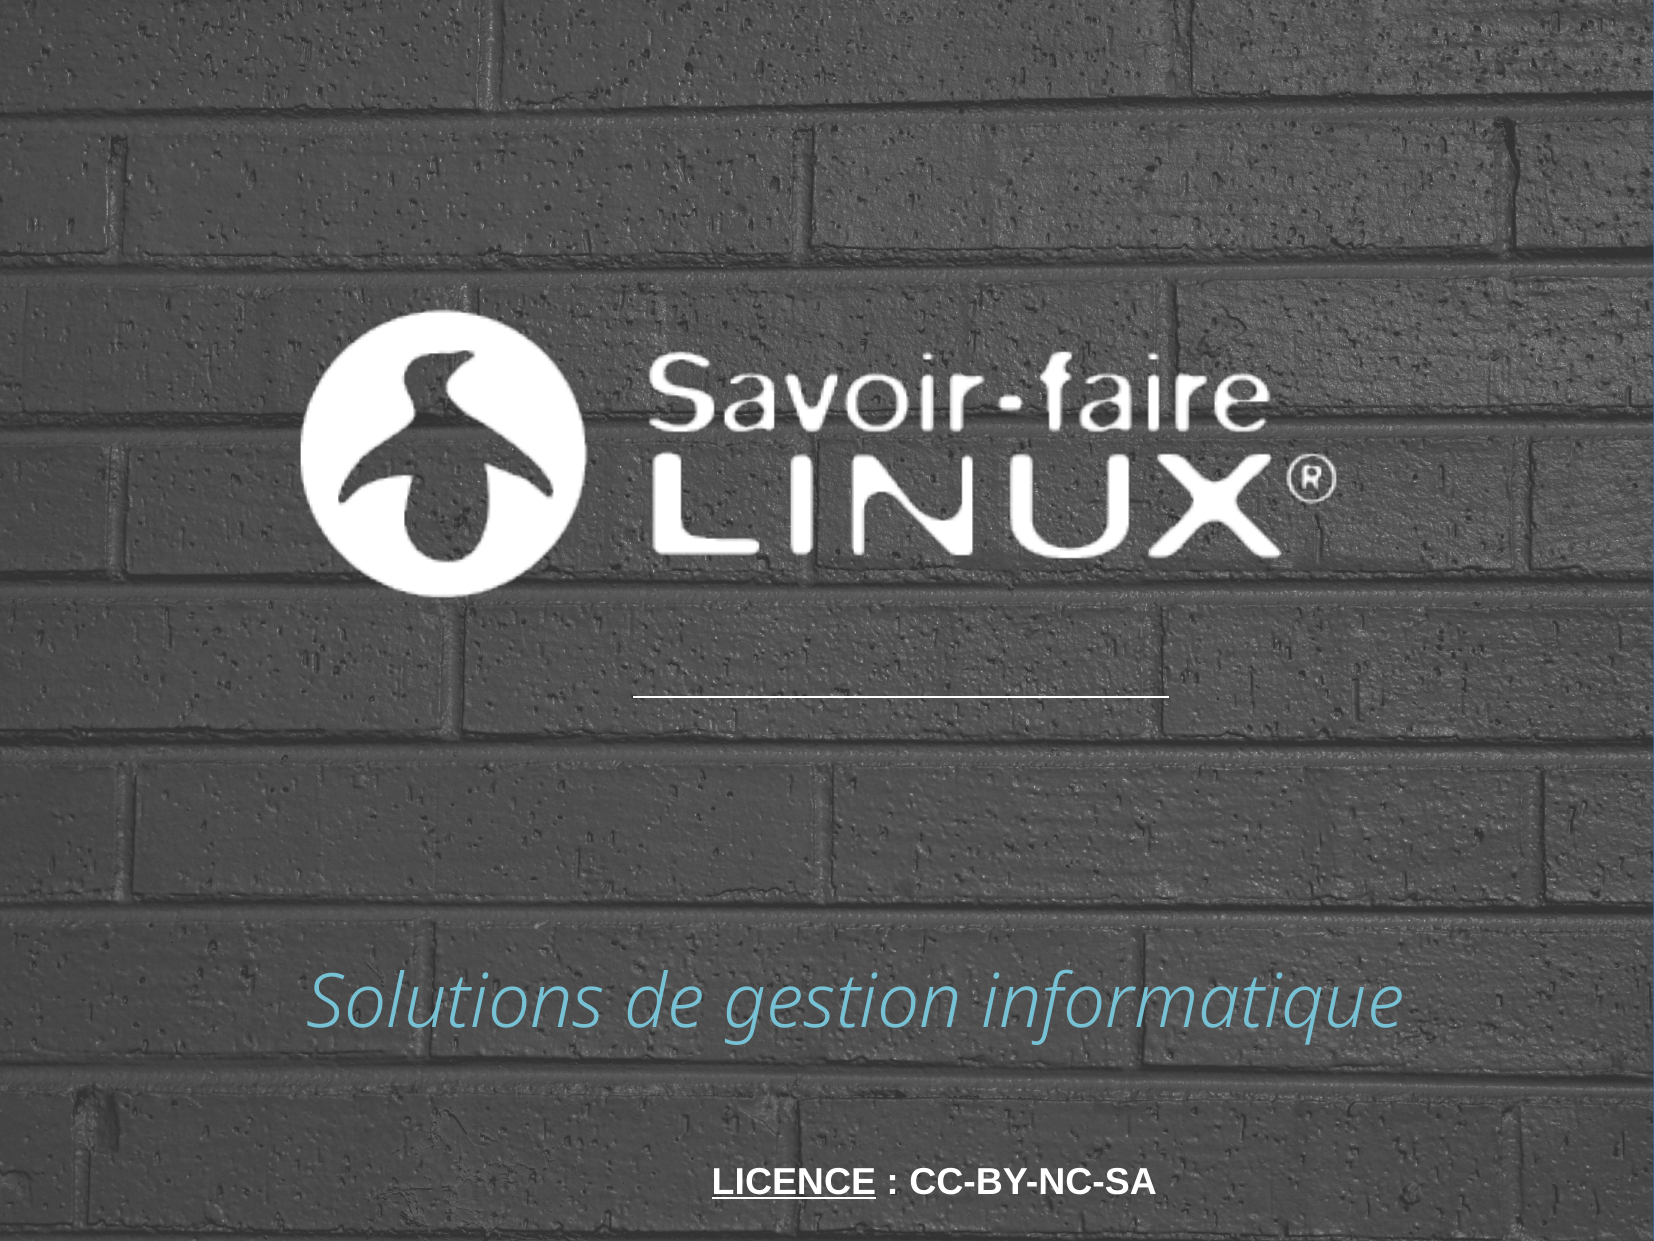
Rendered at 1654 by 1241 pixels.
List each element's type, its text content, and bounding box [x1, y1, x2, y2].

picture [0, 0, 1654, 1241]
text_box Solutions de gestion informatique [106, 360, 1607, 1161]
text_box LICENCE : CC-BY-NC-SA [696, 1153, 1182, 1217]
